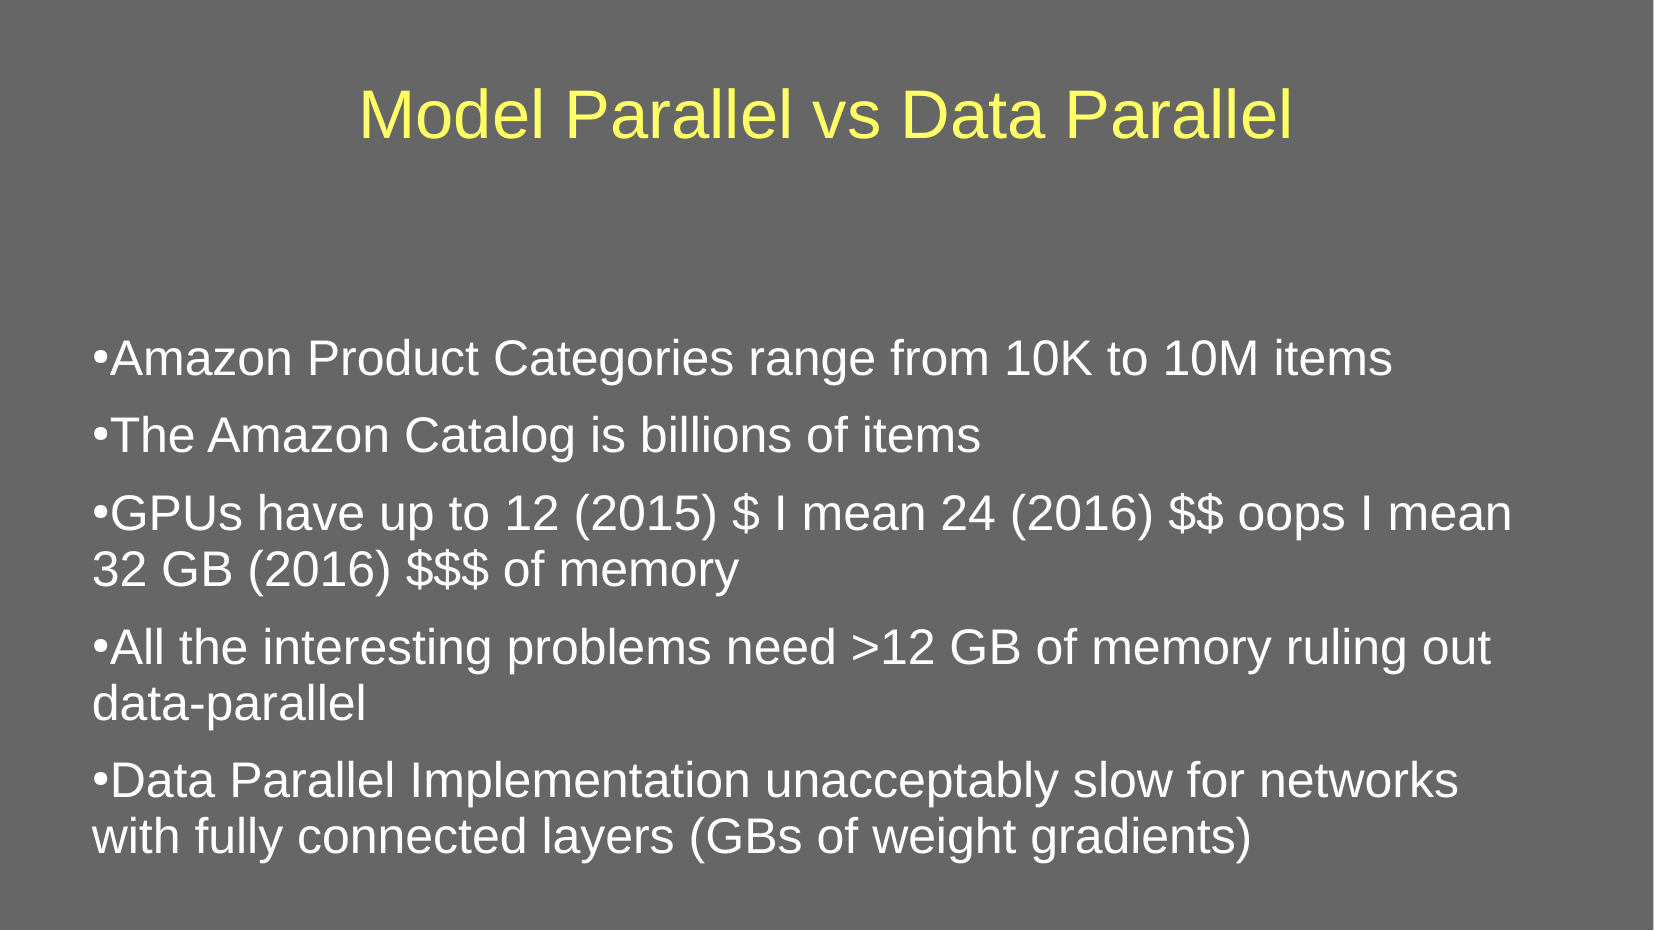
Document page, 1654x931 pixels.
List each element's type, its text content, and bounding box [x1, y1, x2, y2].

title Model Parallel vs Data Parallel [82, 36, 1571, 193]
list Amazon Product Categories range from 10K to 10M items The Amazon Catalog is billions of items GPUs have up to 12 (2015) $ I mean 24 (2016) $$ oops I mean 32 GB (2016) $$$ of memory All the interesting problems need >12 GB of memory ruling out data-parallel Data Parallel Implementation unacceptably slow for networks with fully connected layers (GBs of weight gradients) [74, 330, 1563, 870]
